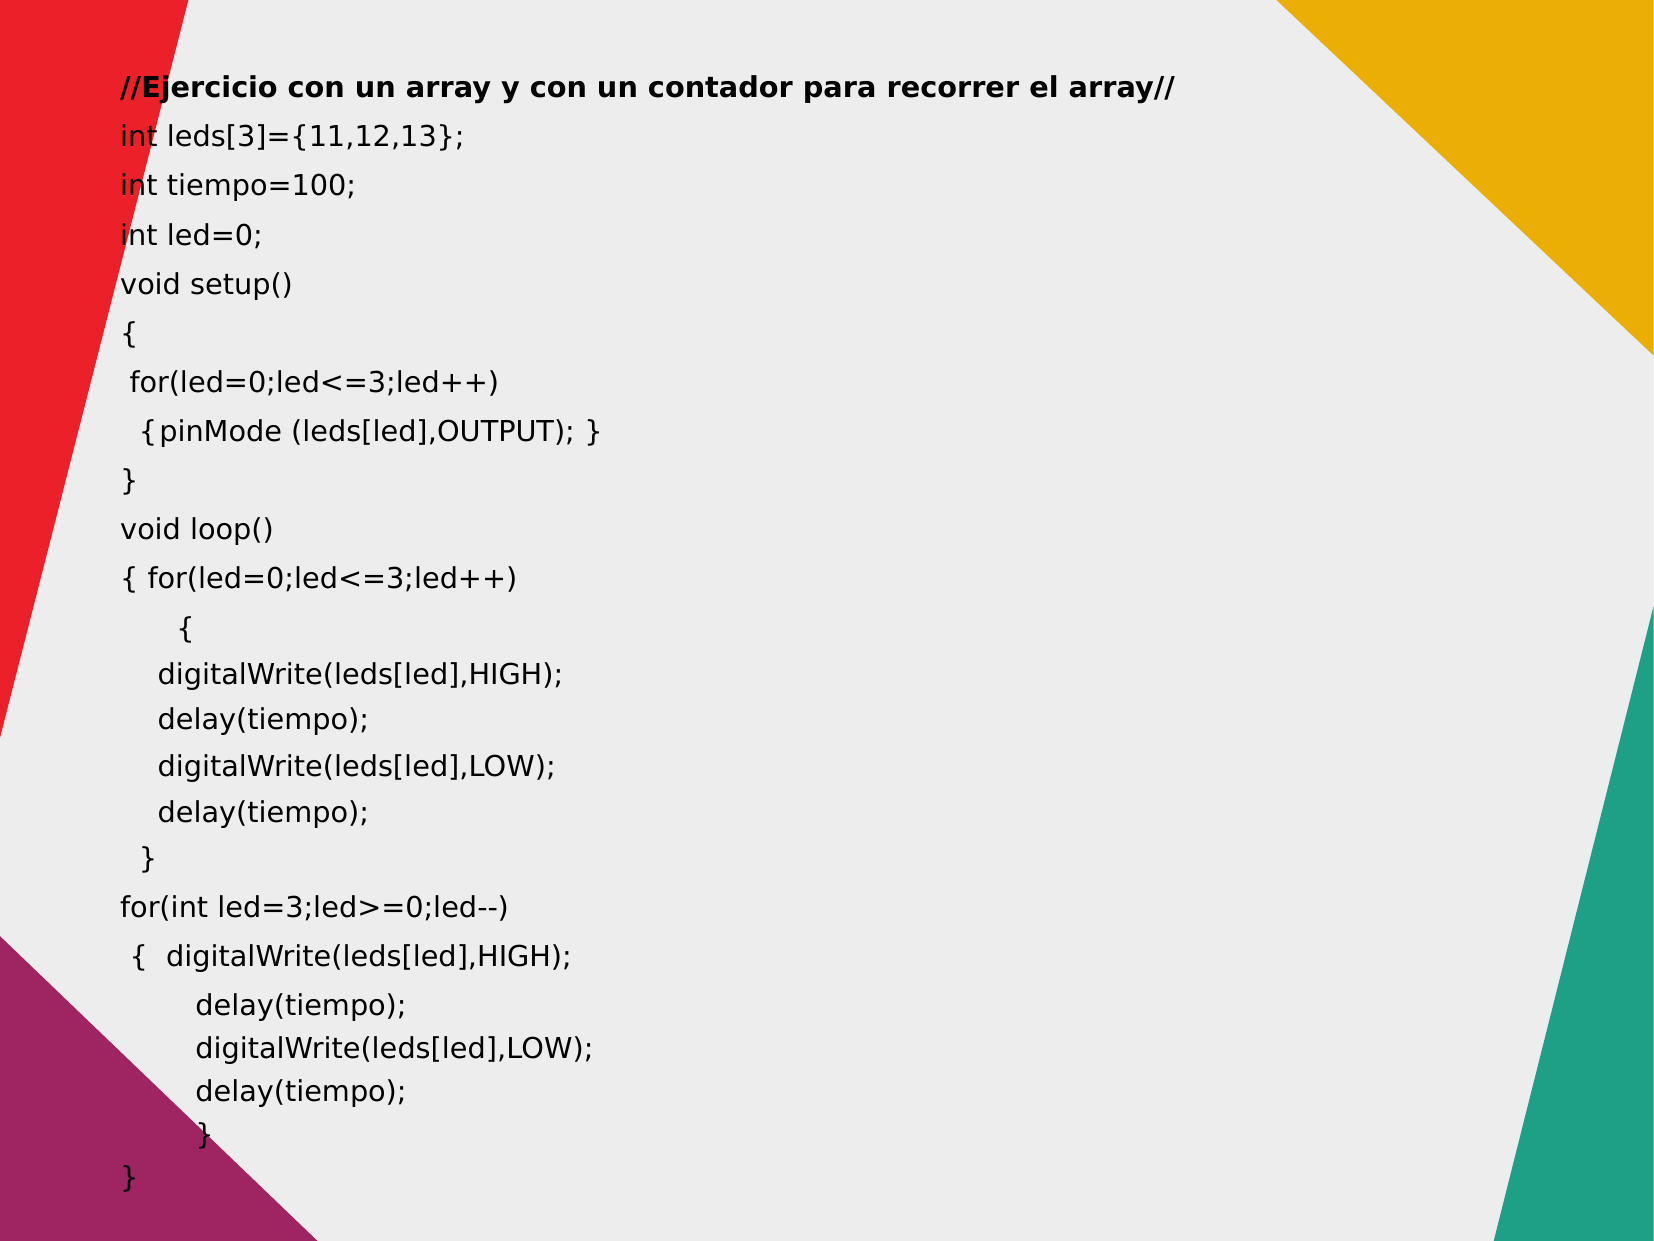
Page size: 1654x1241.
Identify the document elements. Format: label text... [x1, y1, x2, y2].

list //Ejercicio con un array y con un contador para recorrer el array// int leds[3]={11,12,13}; int tiempo=100; int led=0; void setup() { for(led=0;led<=3;led++) { pinMode (leds[led],OUTPUT); } } void loop() { for(led=0;led<=3;led++) { digitalWrite(leds[led],HIGH); delay(tiempo); digitalWrite(leds[led],LOW); delay(tiempo); } for(int led=3;led>=0;led--) { digitalWrite(leds[led],HIGH); delay(tiempo); digitalWrite(leds[led],LOW); delay(tiempo); } } [82, 70, 1571, 1217]
